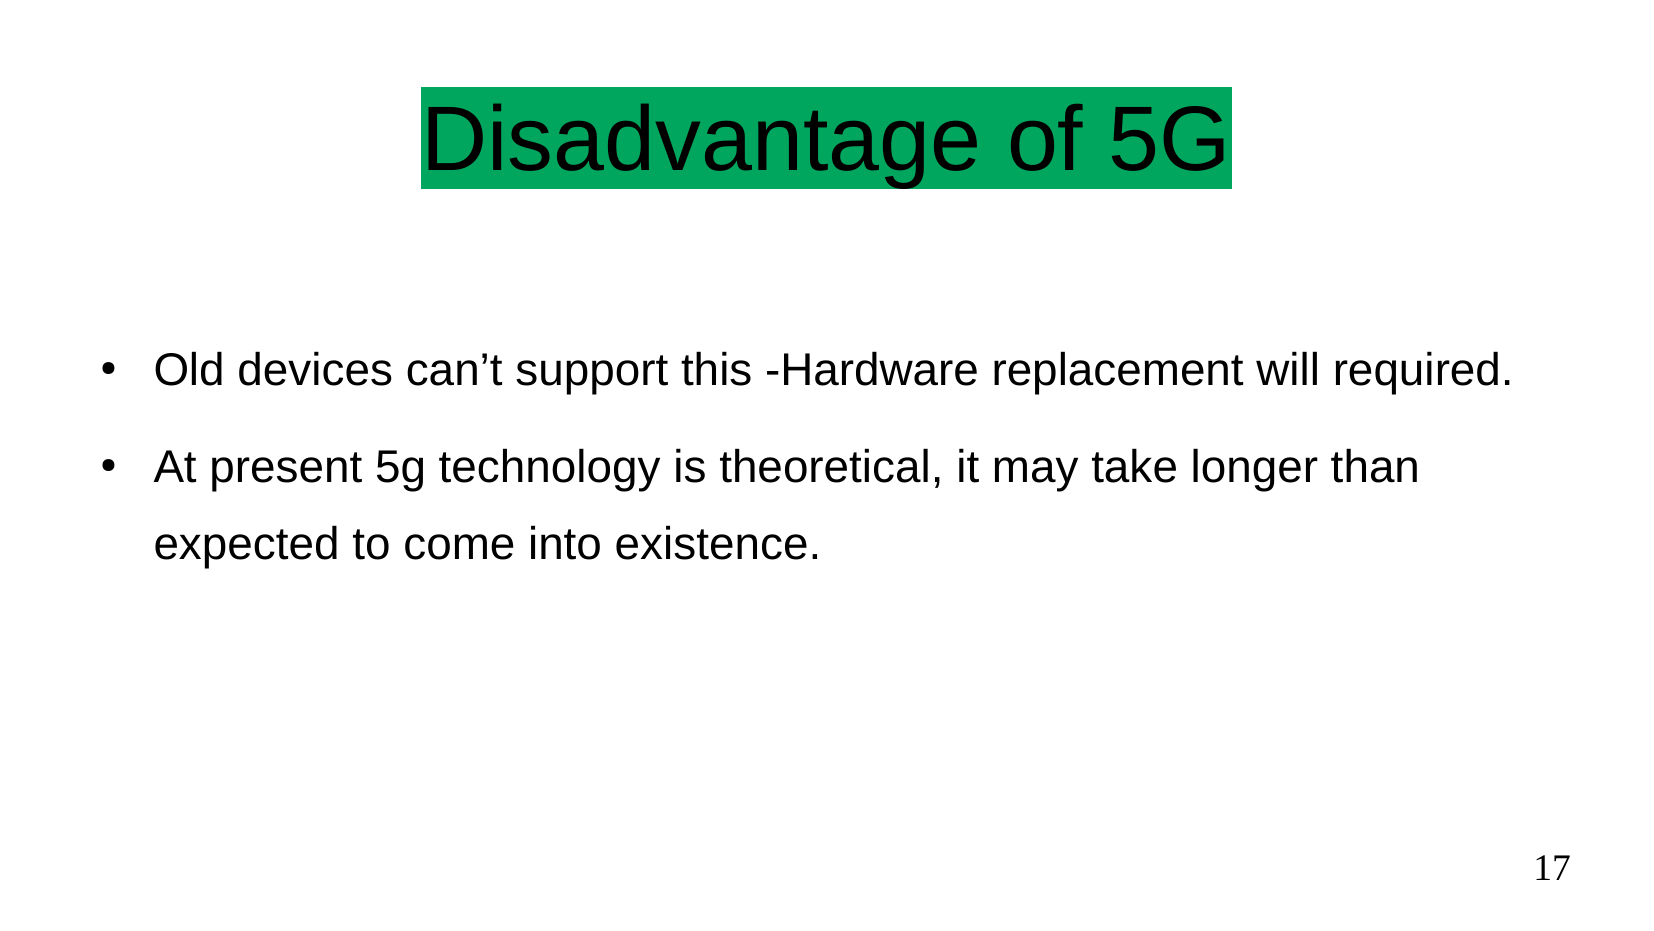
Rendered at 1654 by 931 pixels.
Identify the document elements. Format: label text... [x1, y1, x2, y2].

list Old devices can’t support this -Hardware replacement will required. At present 5g technology is theoretical, it may take longer than expected to come into existence. [82, 318, 1571, 692]
text_box 17 [1185, 847, 1571, 912]
title Disadvantage of 5G [82, 60, 1571, 216]
